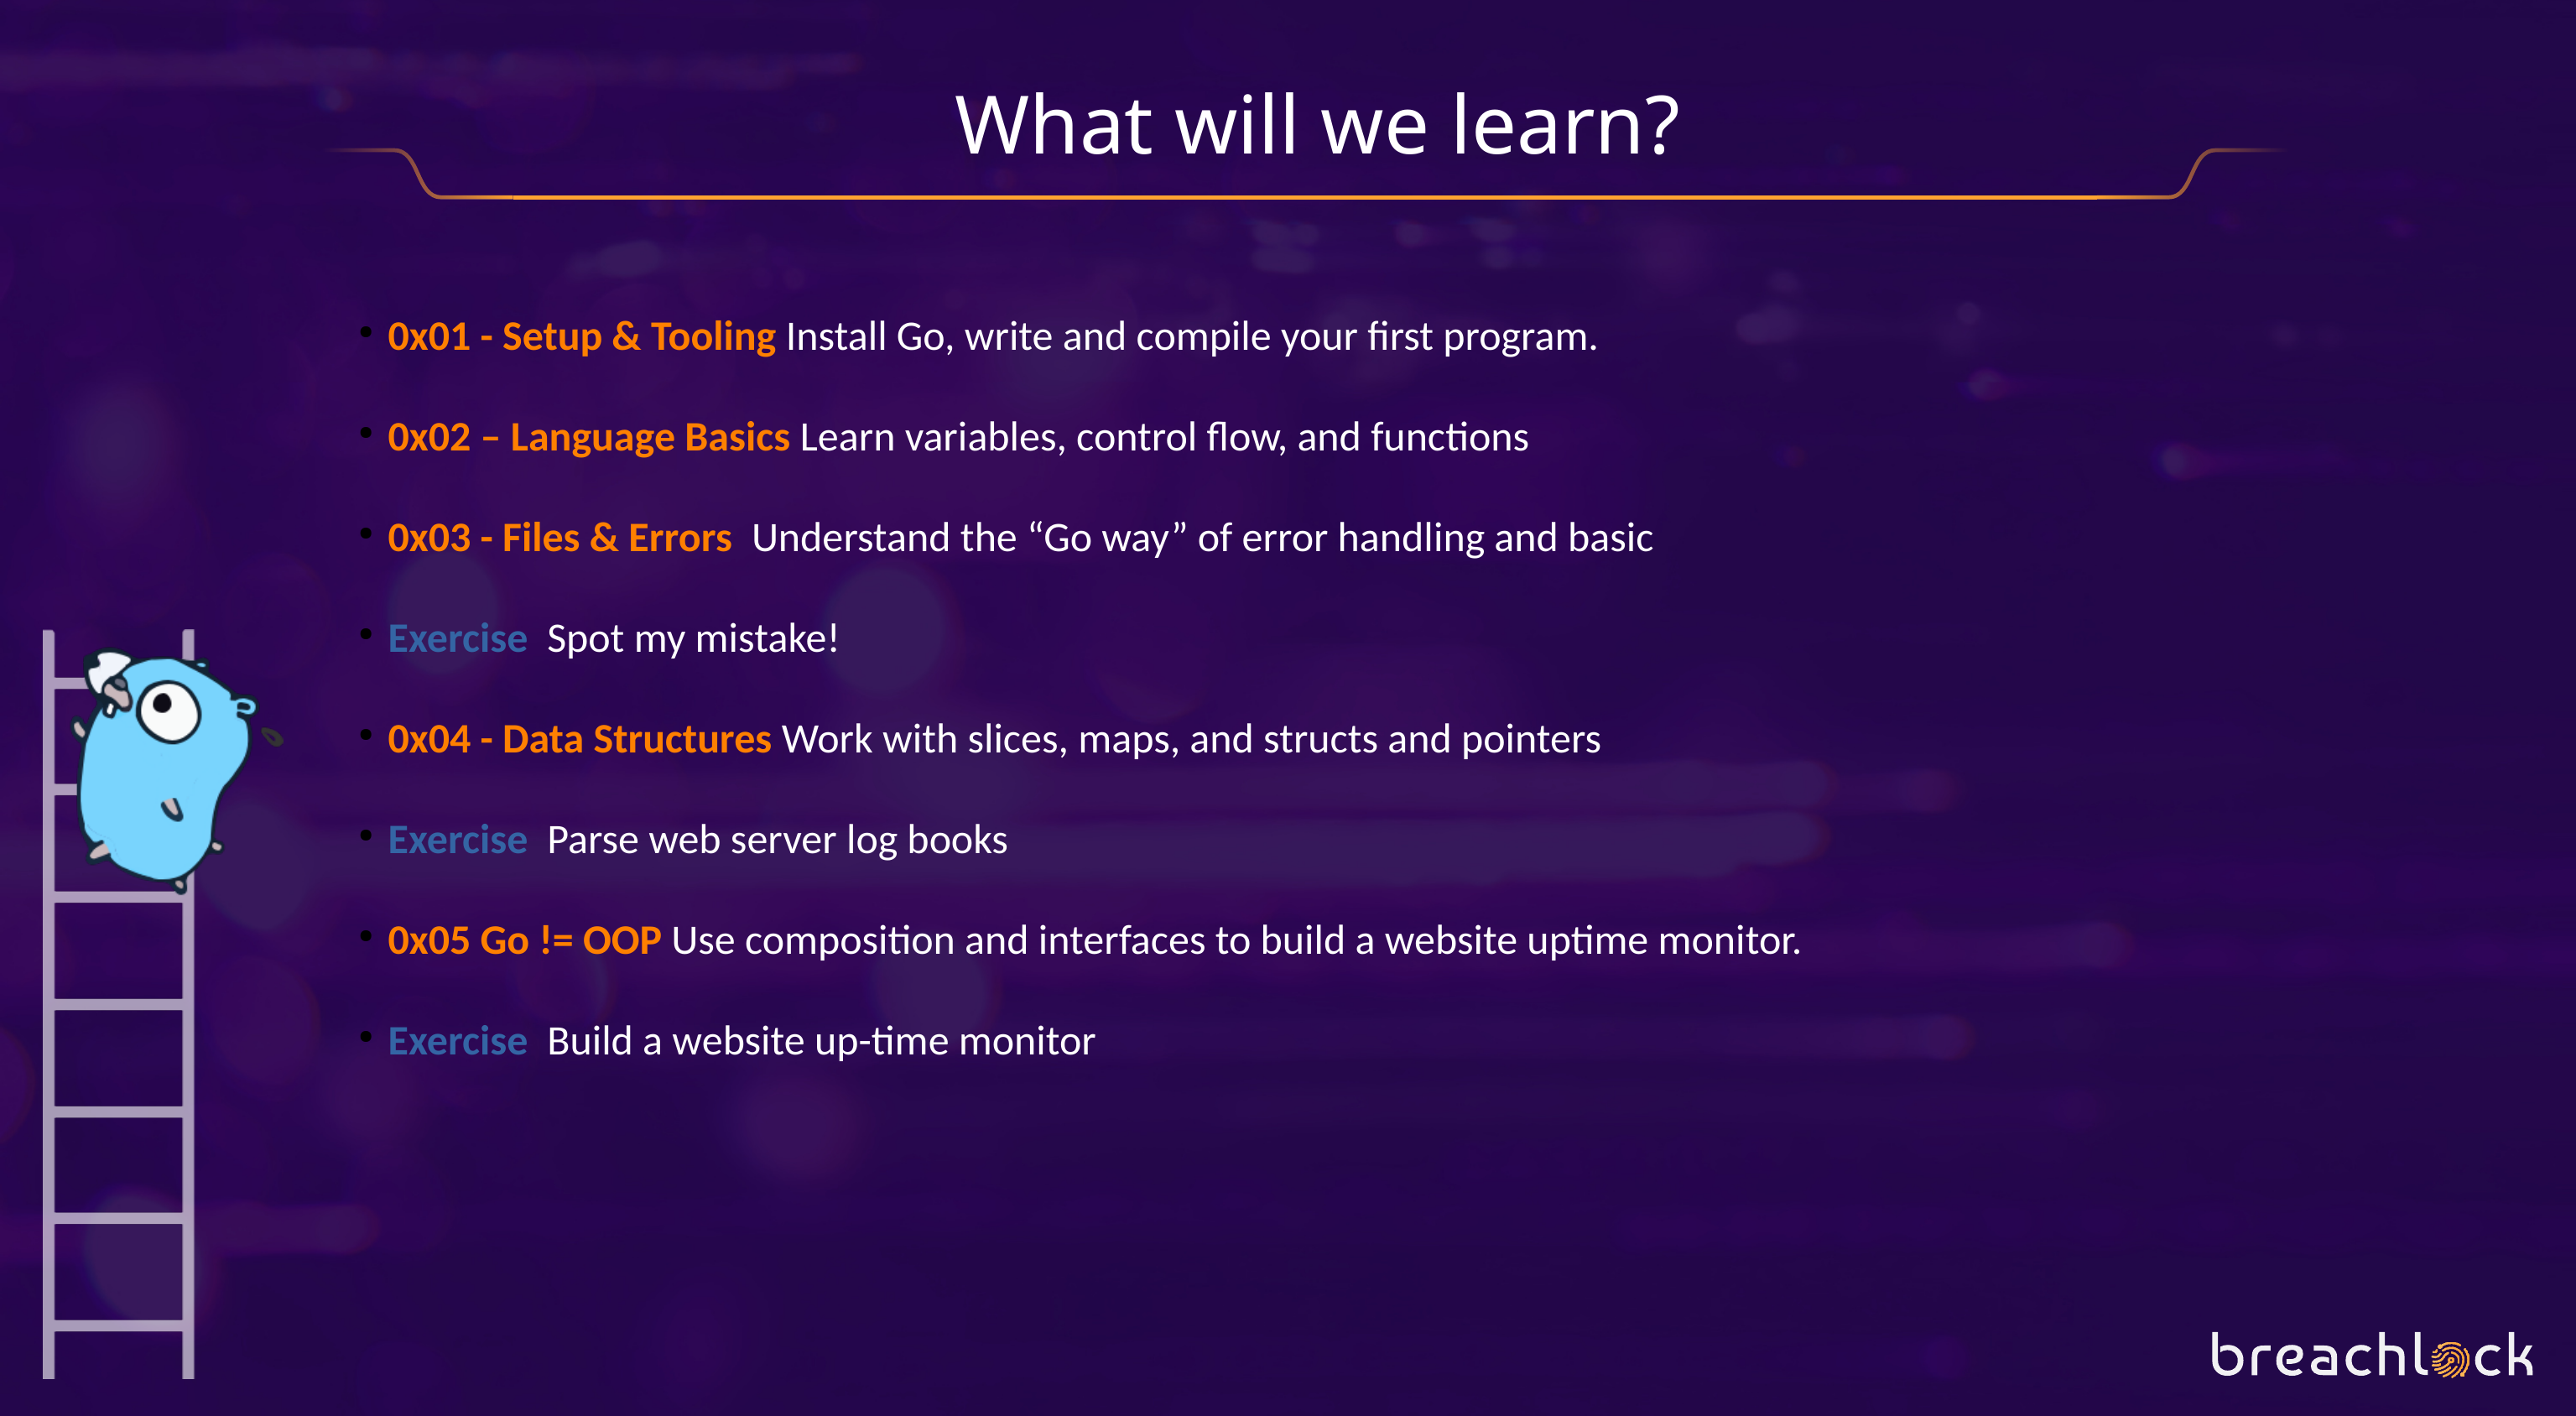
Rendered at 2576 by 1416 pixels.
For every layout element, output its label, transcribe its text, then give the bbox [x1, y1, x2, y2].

text_box 0x01 - Setup & Tooling Install Go, write and compile your first program. 0x02 – Language Basics Learn variables, control flow, and functions 0x03 - Files & Errors Understand the “Go way” of error handling and basic Exercise Spot my mistake! 0x04 - Data Structures Work with slices, maps, and structs and pointers Exercise Parse web server log books 0x05 Go != OOP Use composition and interfaces to build a website uptime monitor. Exercise Build a website up-time monitor [283, 251, 2405, 1170]
text_box [239, 68, 2370, 279]
text_box What will we learn? [440, 84, 2196, 170]
picture [0, 0, 2576, 1416]
text_box [2211, 1330, 2535, 1379]
